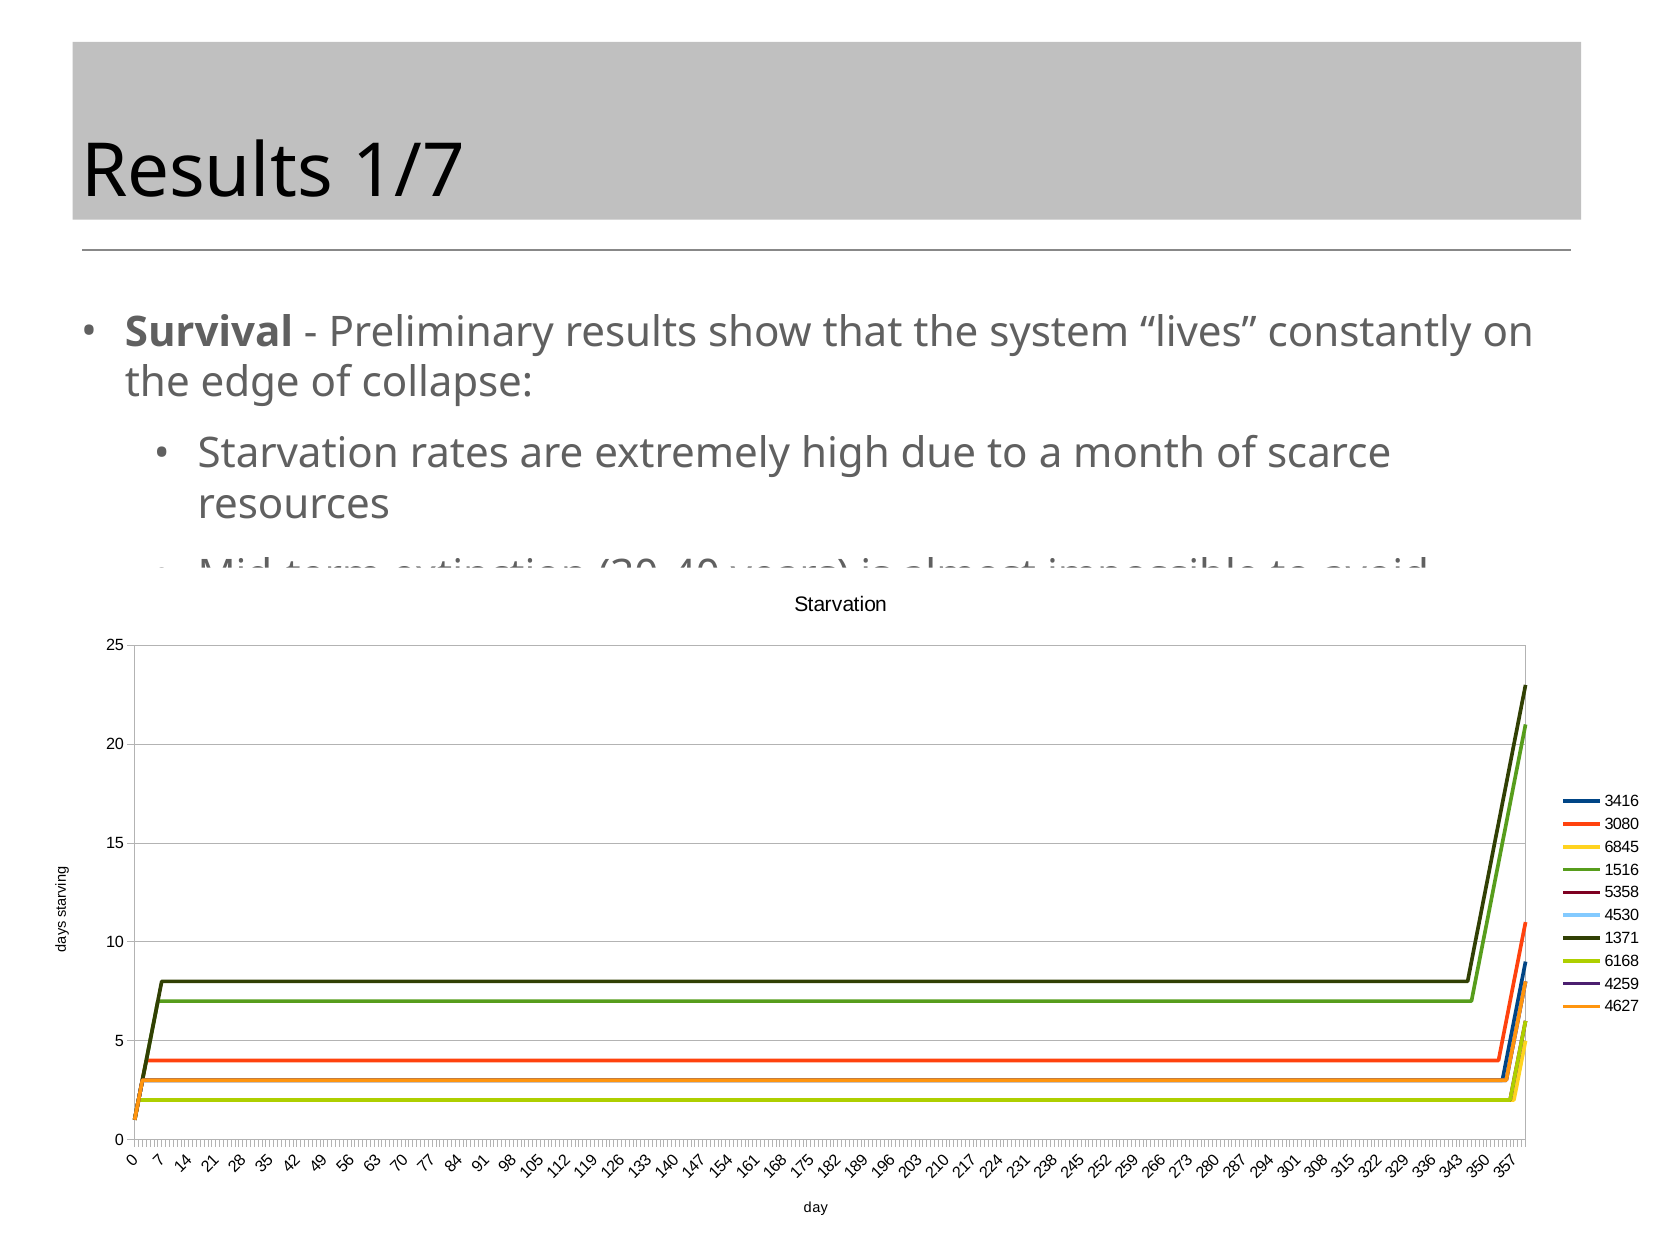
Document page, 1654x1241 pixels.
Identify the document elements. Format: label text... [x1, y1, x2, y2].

chart [27, 567, 1654, 1241]
title Results 1/7 [72, 41, 1582, 220]
list Survival - Preliminary results show that the system “lives” constantly on the edge of collapse: Starvation rates are extremely high due to a month of scarce resources Mid-term extinction (30-40 years) is almost impossible to avoid [72, 295, 1582, 567]
